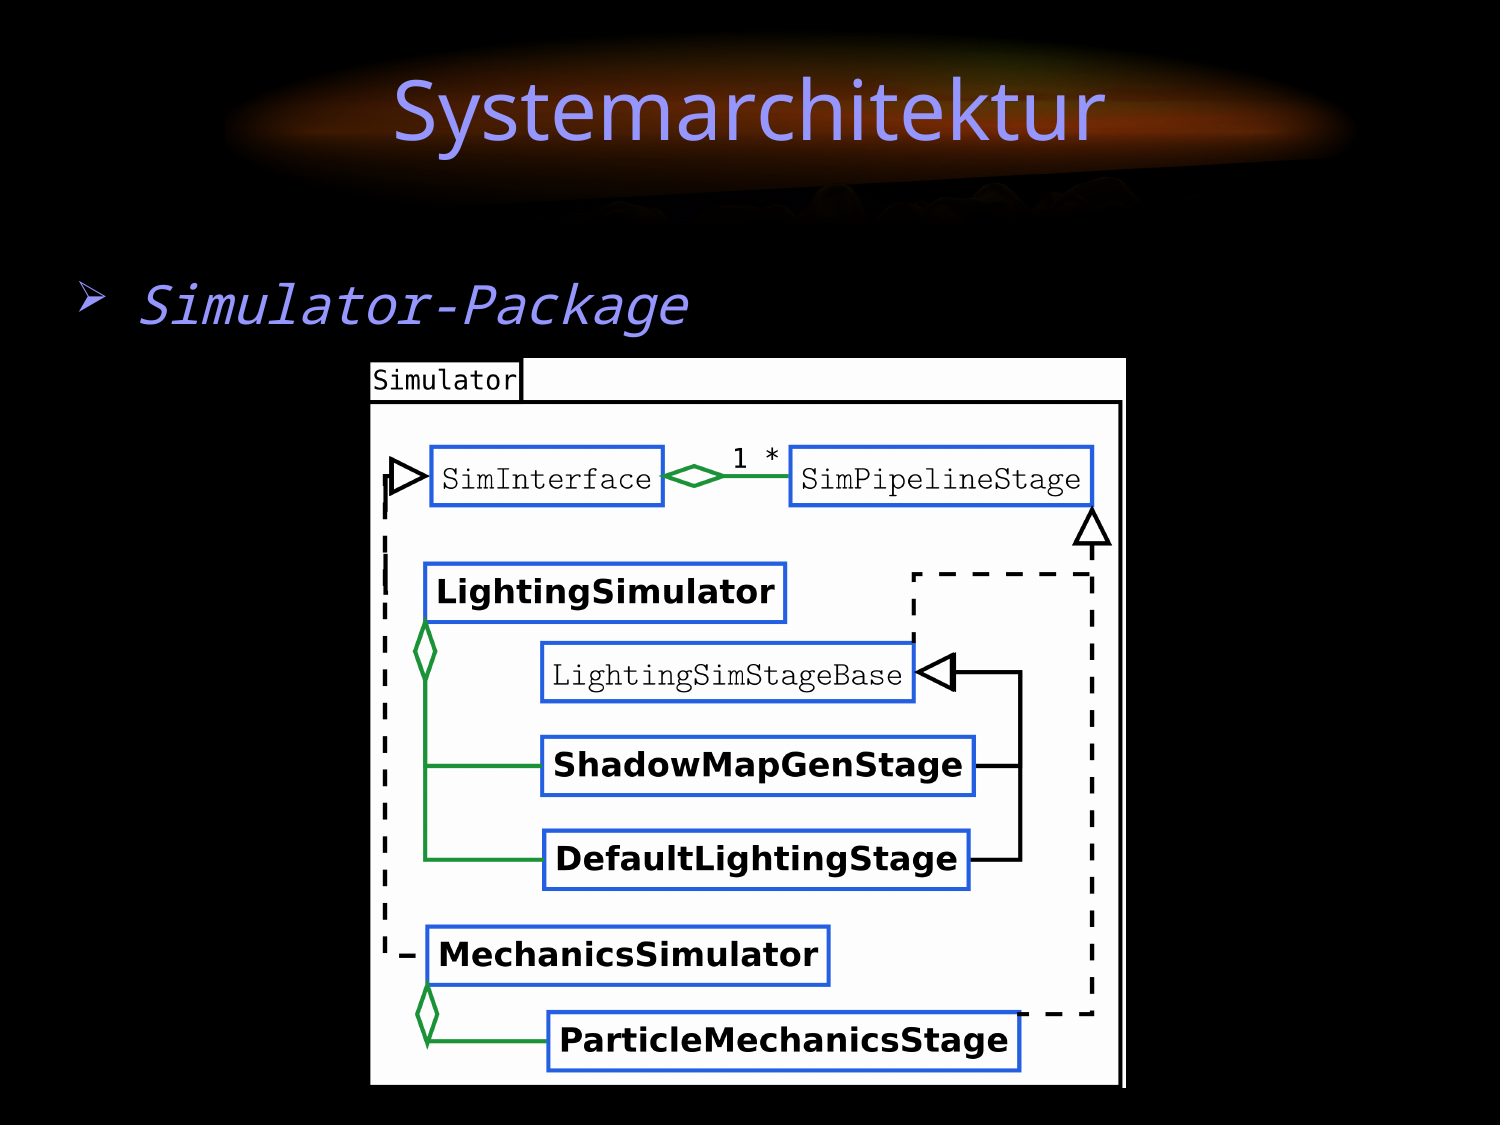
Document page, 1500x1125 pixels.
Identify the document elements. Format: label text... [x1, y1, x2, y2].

text_box Systemarchitektur [75, 0, 1426, 216]
picture [366, 358, 1126, 1088]
text_box [112, 0, 1463, 241]
text_box Simulator-Package [0, 262, 1471, 1088]
